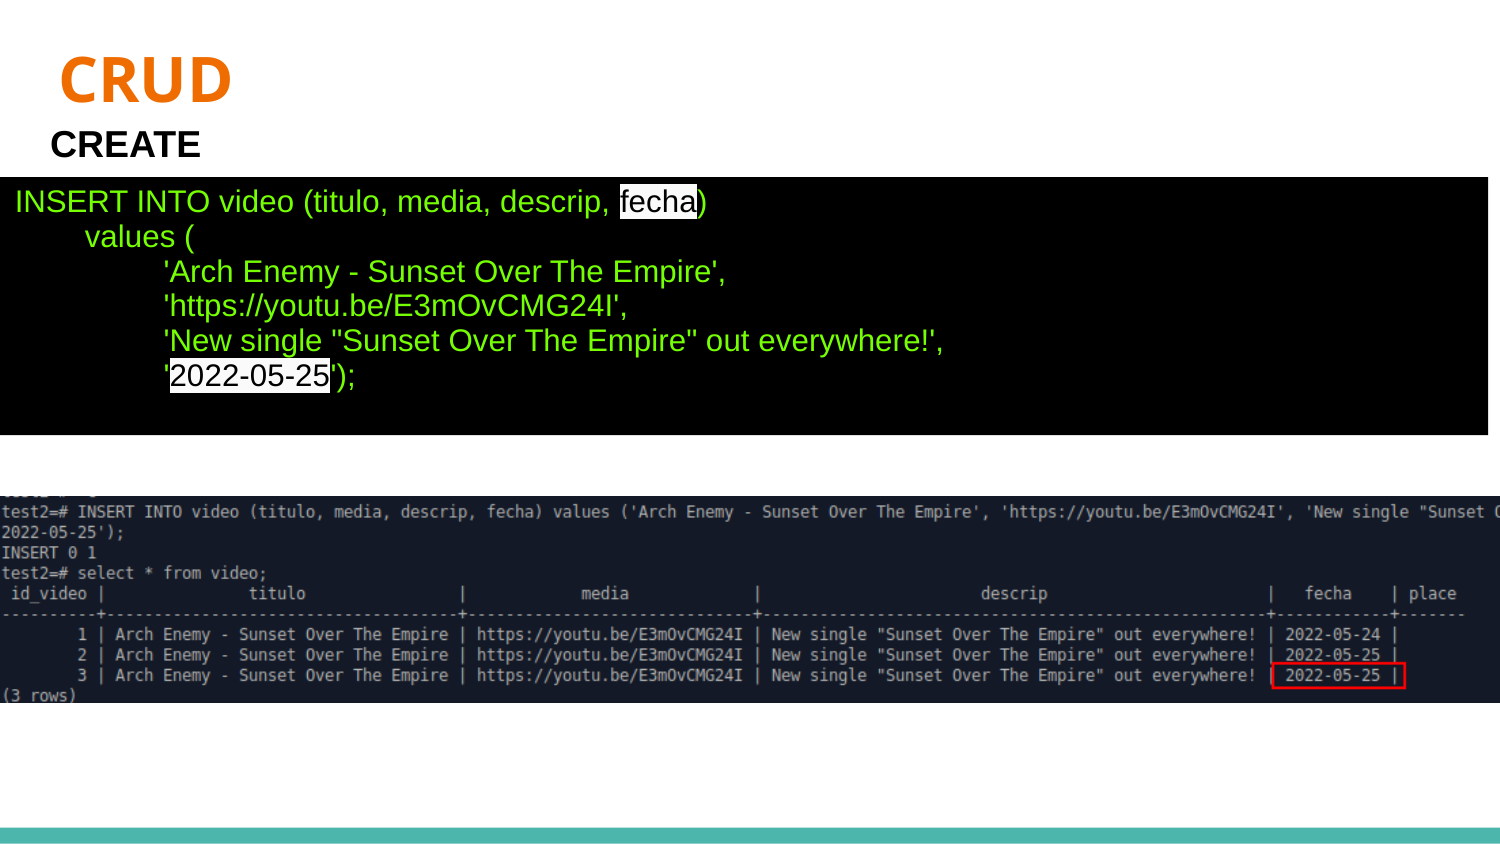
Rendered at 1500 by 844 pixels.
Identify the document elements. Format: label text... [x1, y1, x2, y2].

text_box INSERT INTO video (titulo, media, descrip, fecha) values ( 'Arch Enemy - Sunset Over The Empire', 'https://youtu.be/E3mOvCMG24I', 'New single "Sunset Over The Empire" out everywhere!', '2022-05-25'); [0, 177, 1489, 436]
title CRUD [43, 19, 1441, 136]
picture [0, 496, 1500, 703]
text_box CREATE [35, 115, 1382, 257]
